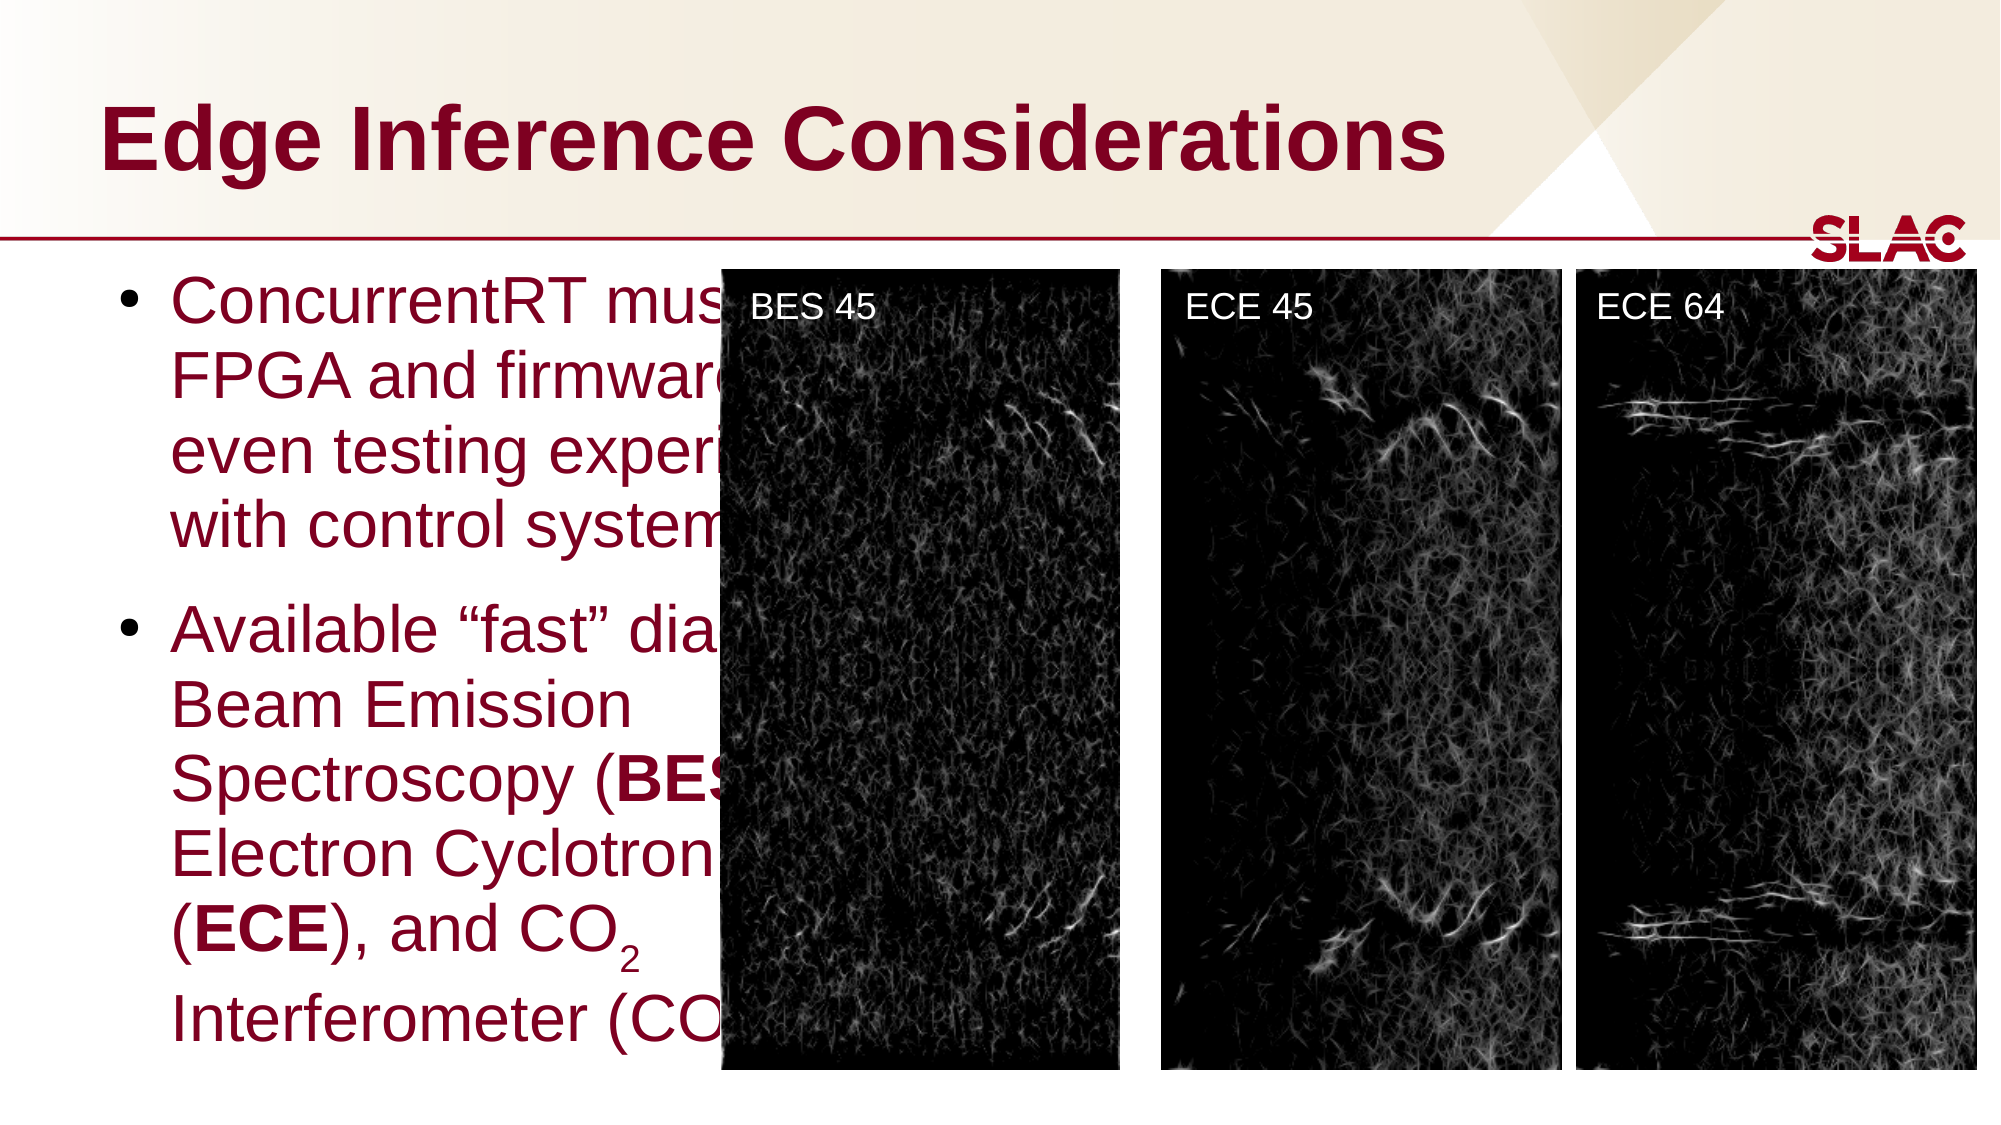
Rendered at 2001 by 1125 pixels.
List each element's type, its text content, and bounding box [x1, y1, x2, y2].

text_box ECE 45 [1170, 278, 1329, 335]
picture [1576, 269, 1977, 1070]
text_box ECE 64 [1581, 278, 1741, 335]
picture [1161, 269, 1562, 1070]
list ConcurrentRT must validate FPGA and firmware before even testing experiments with control system. Available “fast” diagnostics: Beam Emission Spectroscopy (BES), Electron Cyclotron Emission (ECE), and CO2 Interferometer (CO2) [99, 263, 1006, 1096]
title Edge Inference Considerations [99, 44, 1900, 233]
picture [720, 269, 1120, 1070]
picture [0, 0, 2001, 262]
text_box BES 45 [735, 278, 892, 335]
